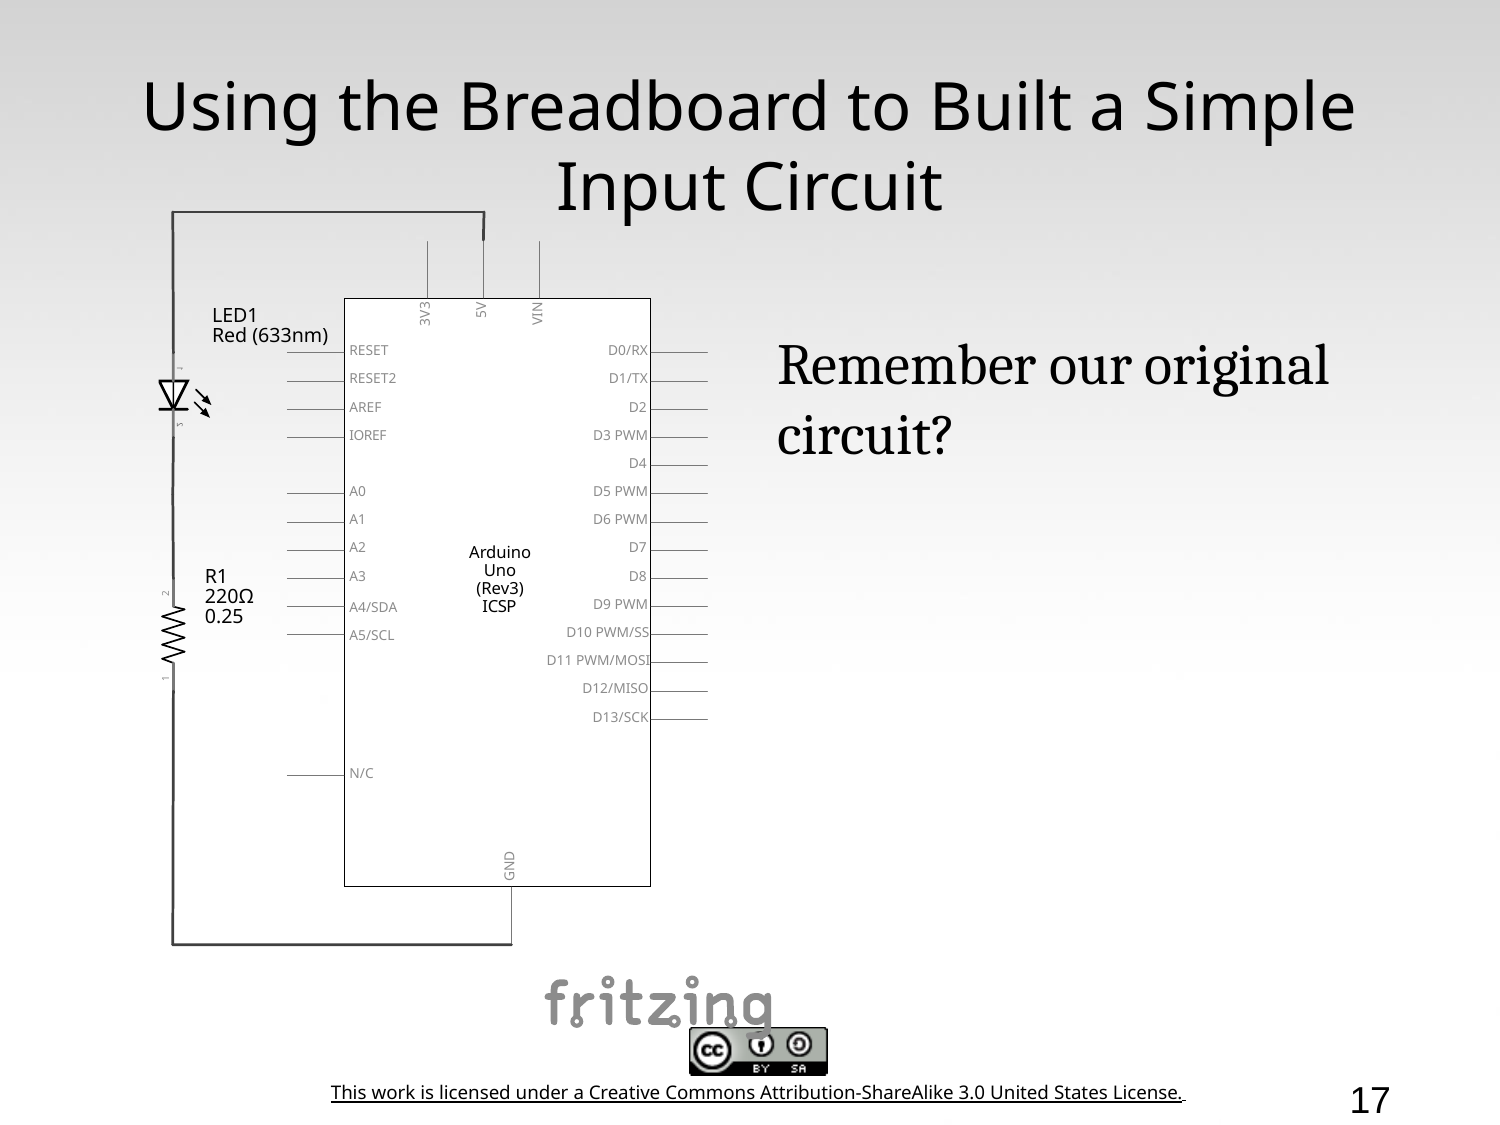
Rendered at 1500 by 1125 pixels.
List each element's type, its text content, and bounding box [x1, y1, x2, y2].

picture [0, 0, 1500, 1125]
title Using the Breadboard to Built a Simple Input Circuit [112, 50, 1388, 238]
list Remember our original circuit? [772, 318, 1388, 1031]
